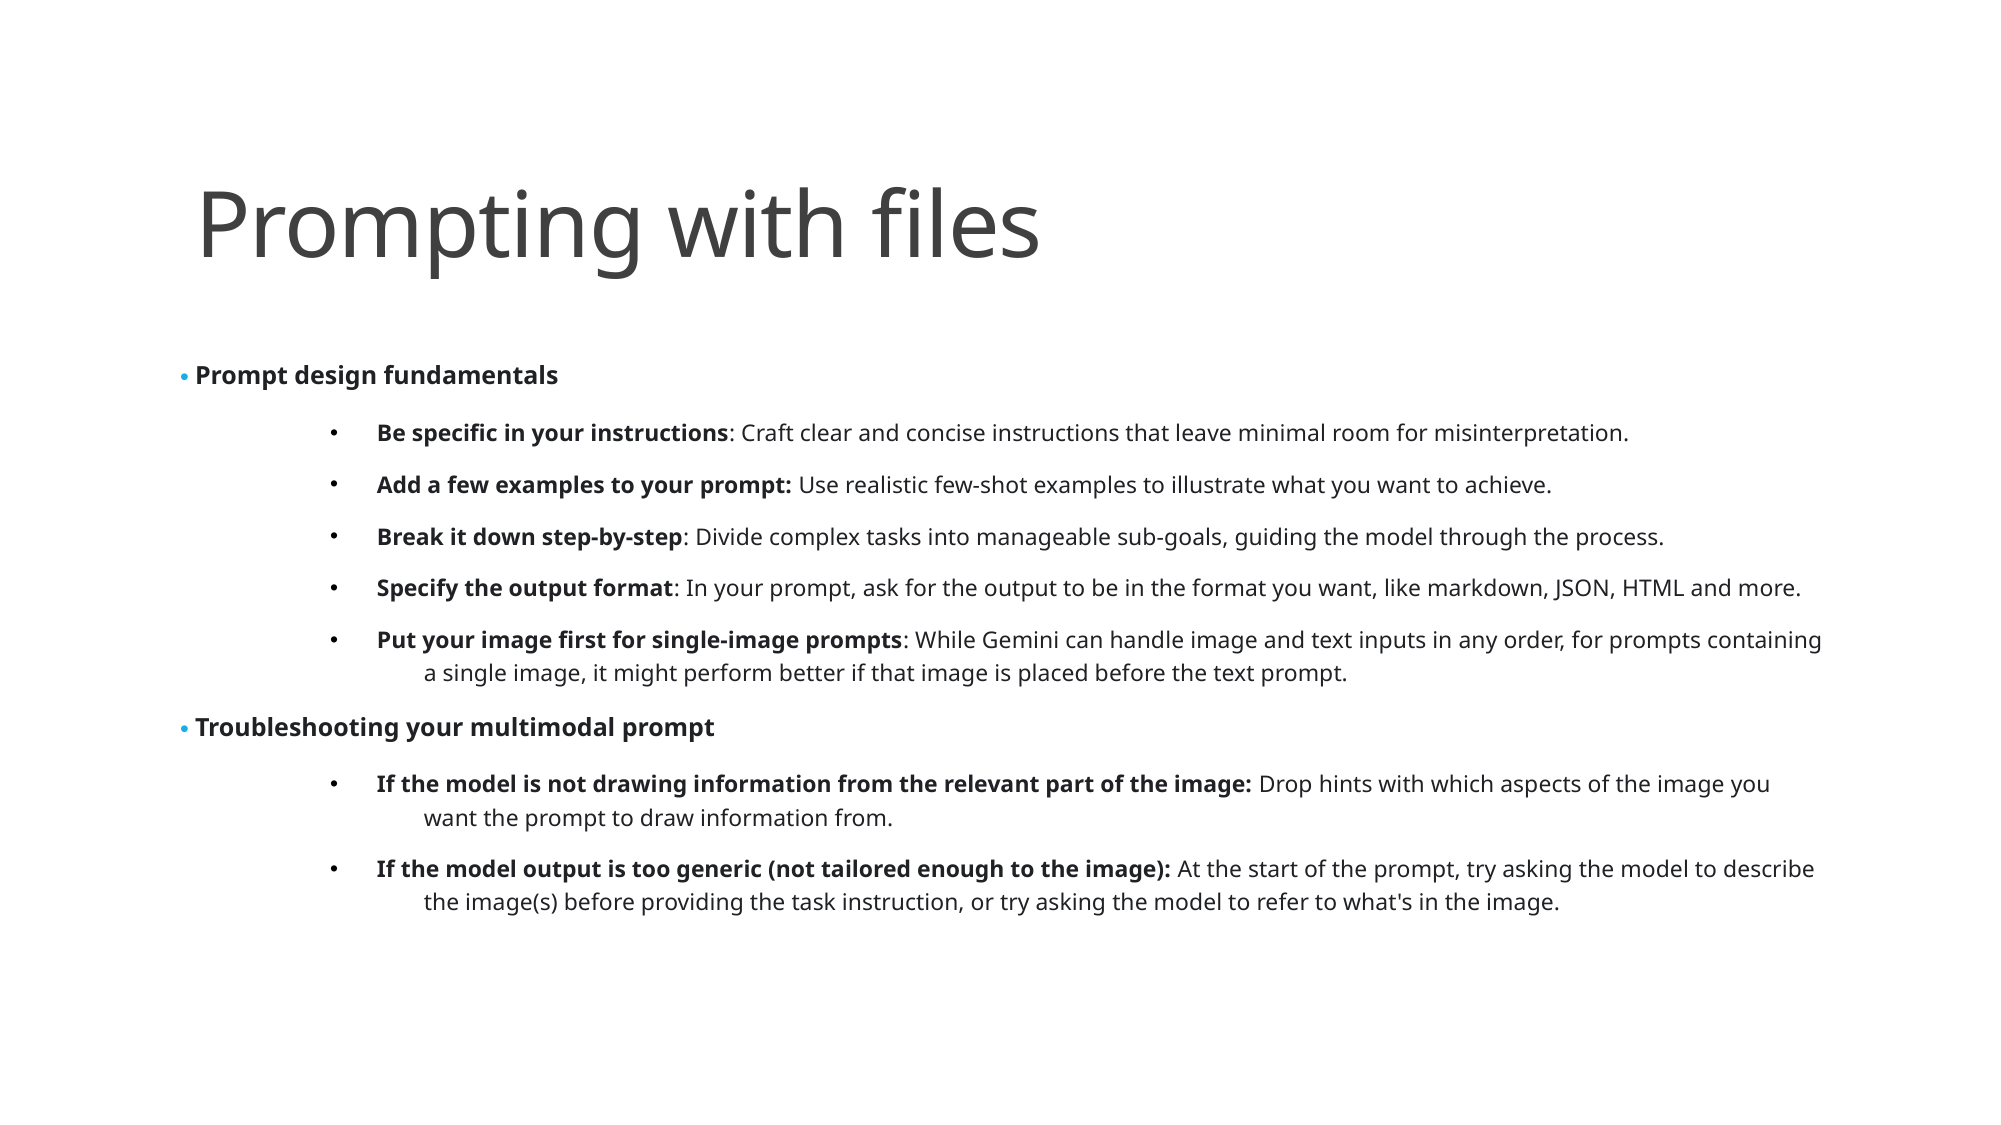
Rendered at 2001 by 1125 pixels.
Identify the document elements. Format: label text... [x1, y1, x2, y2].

title Prompting with files [180, 47, 1831, 286]
list Prompt design fundamentals Be specific in your instructions: Craft clear and concise instructions that leave minimal room for misinterpretation. Add a few examples to your prompt: Use realistic few-shot examples to illustrate what you want to achieve. Break it down step-by-step: Divide complex tasks into manageable sub-goals, guiding the model through the process. Specify the output format: In your prompt, ask for the output to be in the format you want, like markdown, JSON, HTML and more. Put your image first for single-image prompts: While Gemini can handle image and text inputs in any order, for prompts containing a single image, it might perform better if that image is placed before the text prompt. Troubleshooting your multimodal prompt If the model is not drawing information from the relevant part of the image: Drop hints with which aspects of the image you want the prompt to draw information from. If the model output is too generic (not tailored enough to the image): At the start of the prompt, try asking the model to describe the image(s) before providing the task instruction, or try asking the model to refer to what's in the image. [180, 345, 1831, 963]
